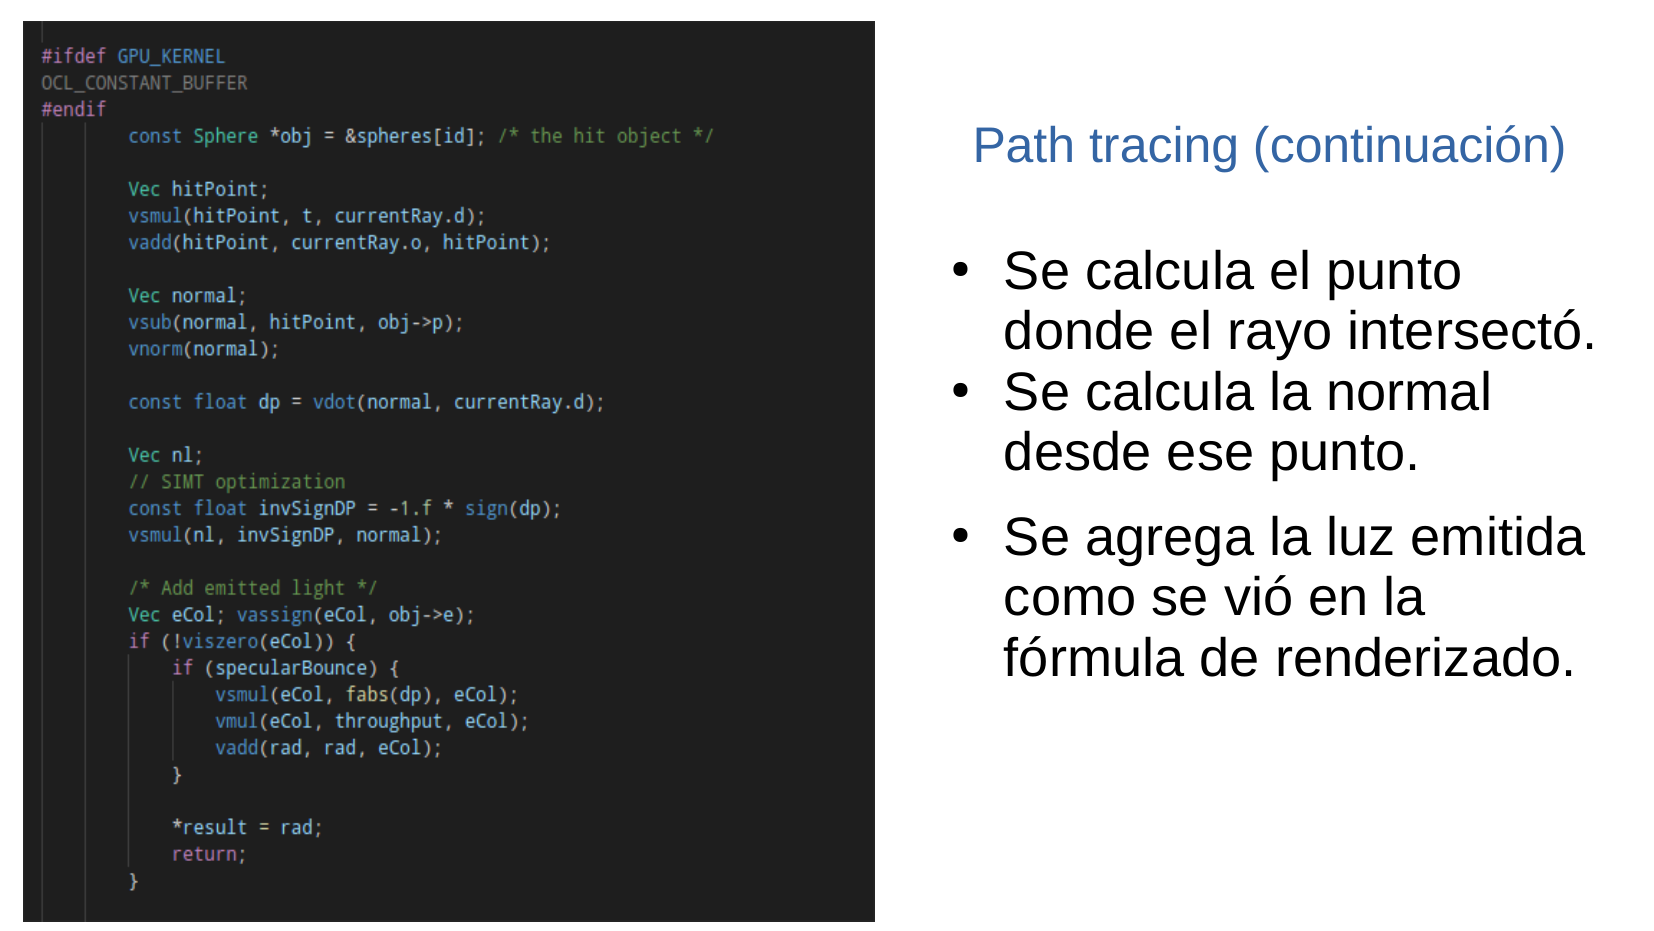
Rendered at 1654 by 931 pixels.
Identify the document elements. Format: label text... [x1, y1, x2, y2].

list Se calcula el punto donde el rayo intersectó. Se calcula la normal desde ese punto. Se agrega la luz emitida como se vió en la fórmula de renderizado. [933, 240, 1607, 733]
picture [23, 21, 875, 922]
text_box Path tracing (continuación) [897, 109, 1642, 209]
